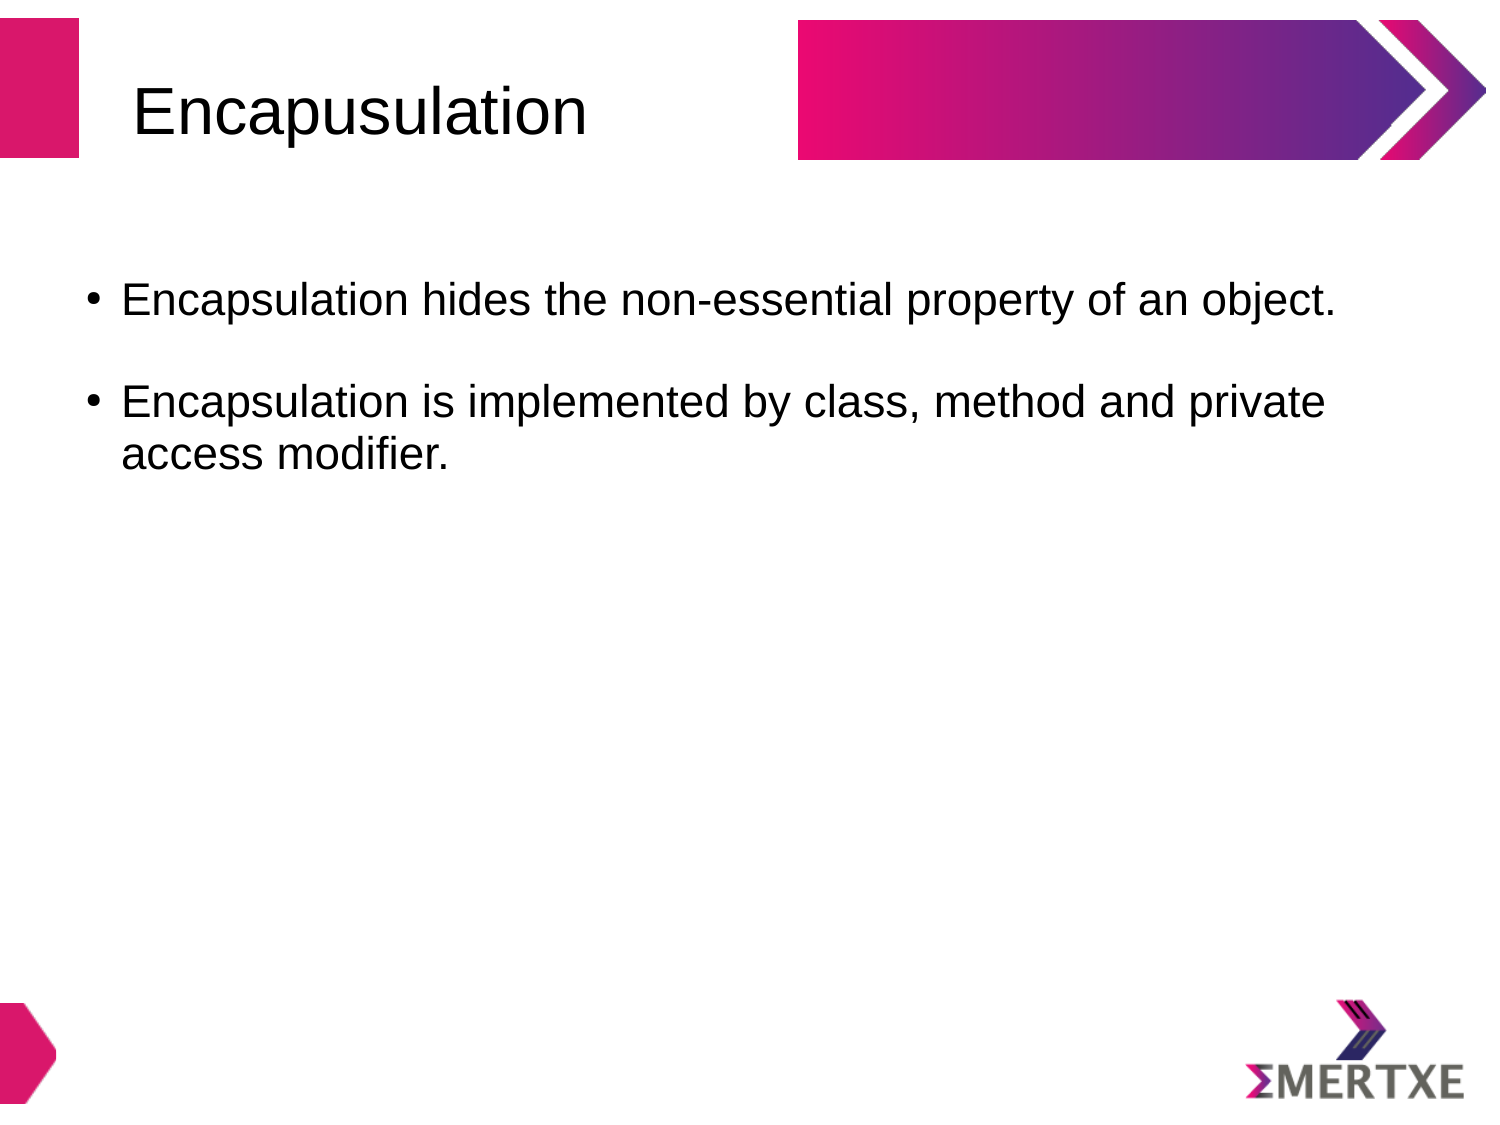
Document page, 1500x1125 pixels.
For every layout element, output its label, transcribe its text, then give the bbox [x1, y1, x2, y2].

text_box Encapsulation hides the non-essential property of an object. Encapsulation is implemented by class, method and private access modifier. [70, 224, 1430, 529]
text_box Encapusulation [118, 66, 756, 199]
picture [1245, 996, 1465, 1099]
picture [798, 20, 1486, 160]
